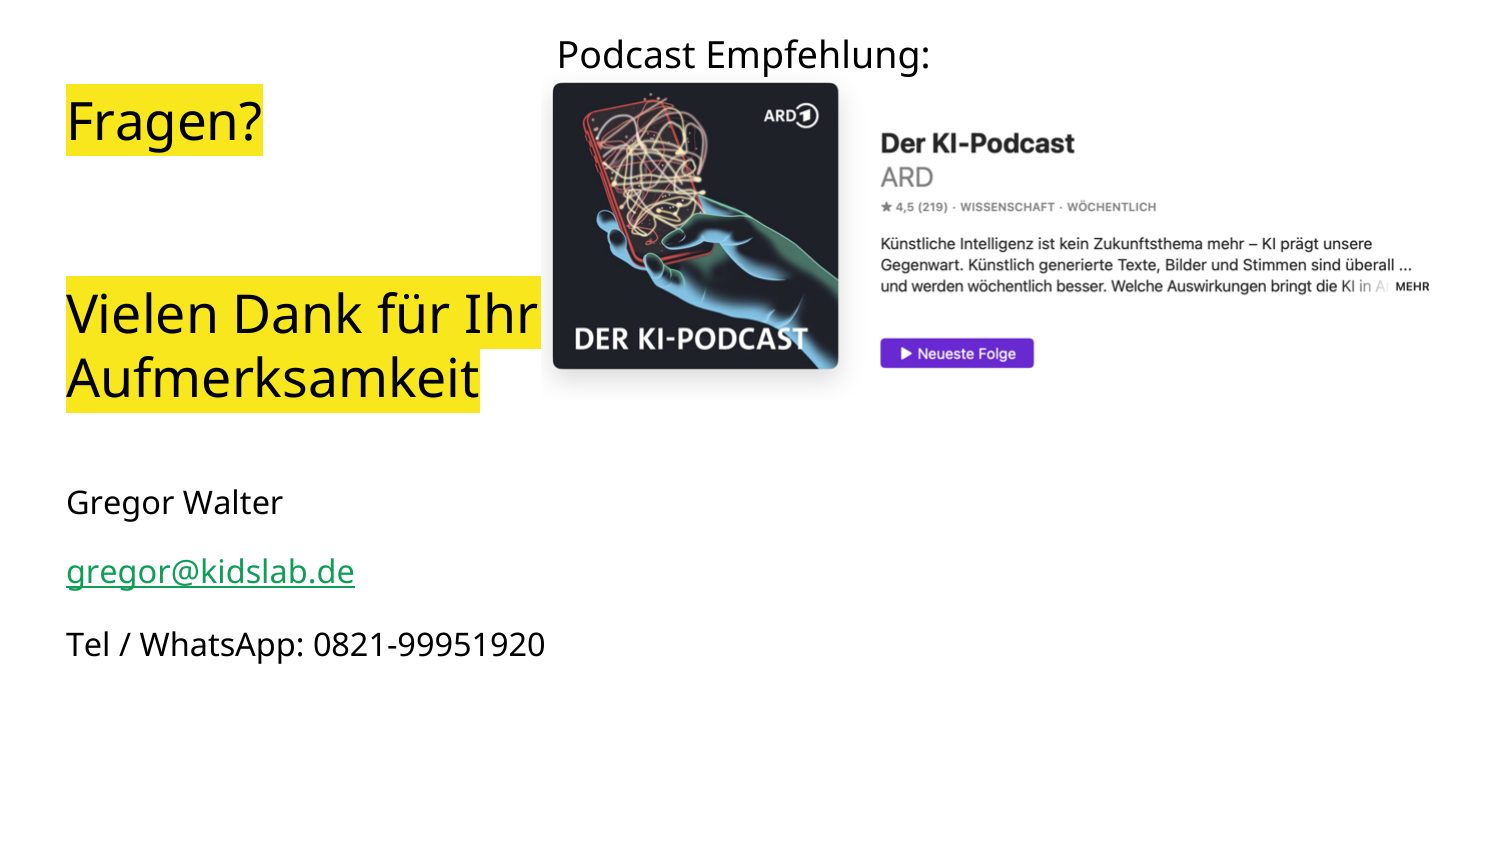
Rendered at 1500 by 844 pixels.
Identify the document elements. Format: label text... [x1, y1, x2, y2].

list Vielen Dank für Ihre Aufmerksamkeit Gregor Walter gregor@kidslab.de Tel / WhatsApp: 0821-99951920 [51, 202, 594, 750]
picture [541, 72, 1458, 400]
title Fragen? [51, 72, 541, 167]
text_box Podcast Empfehlung: [541, 15, 1418, 73]
